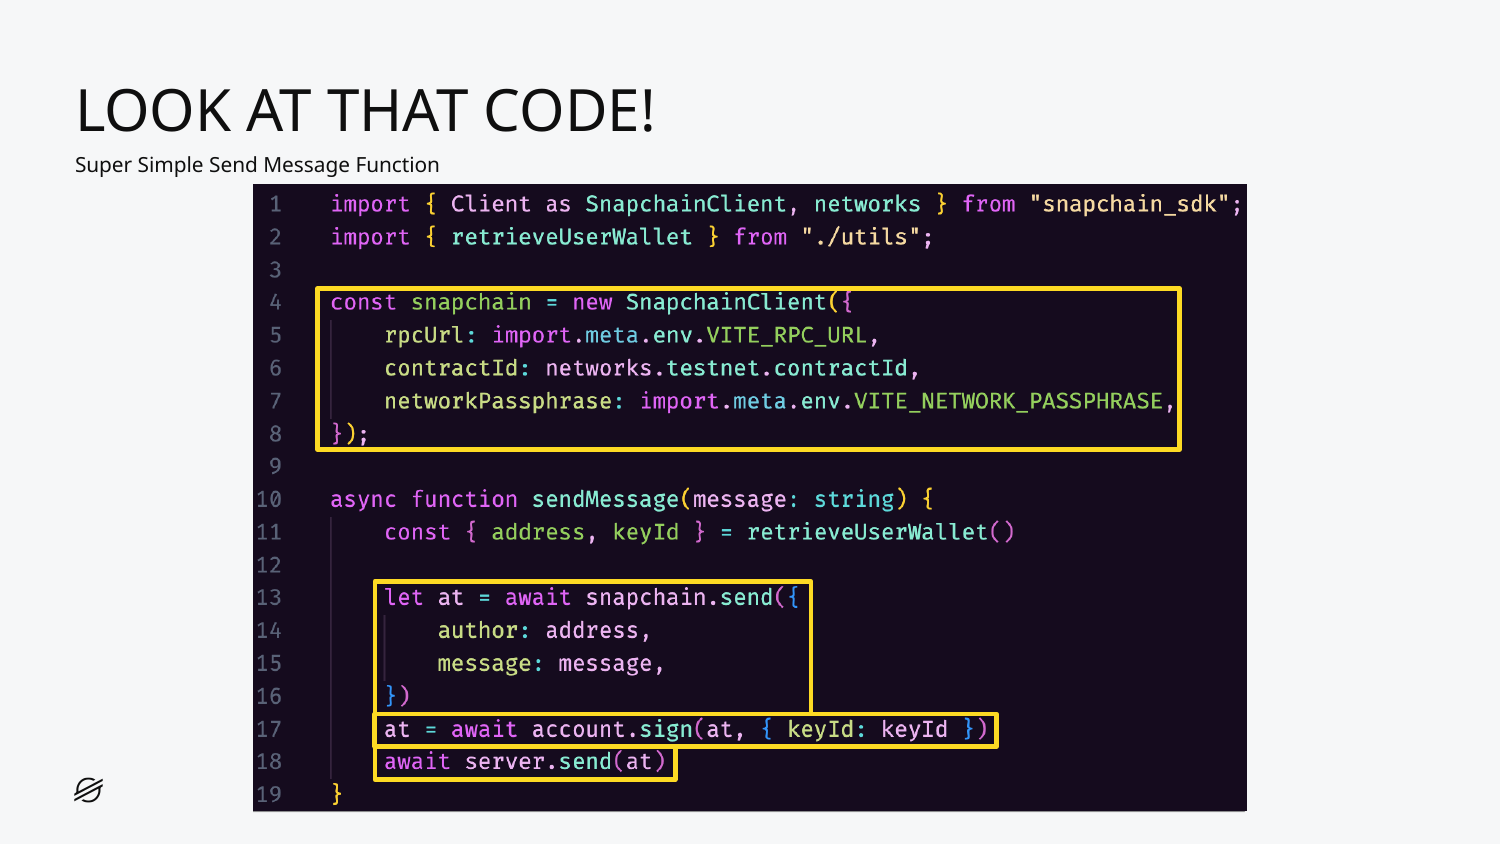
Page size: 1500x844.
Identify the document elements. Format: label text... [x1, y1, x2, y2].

title LOOK AT THAT CODE! [75, 72, 1425, 214]
subtitle Super Simple Send Message Function [75, 151, 676, 641]
picture [253, 184, 1247, 811]
